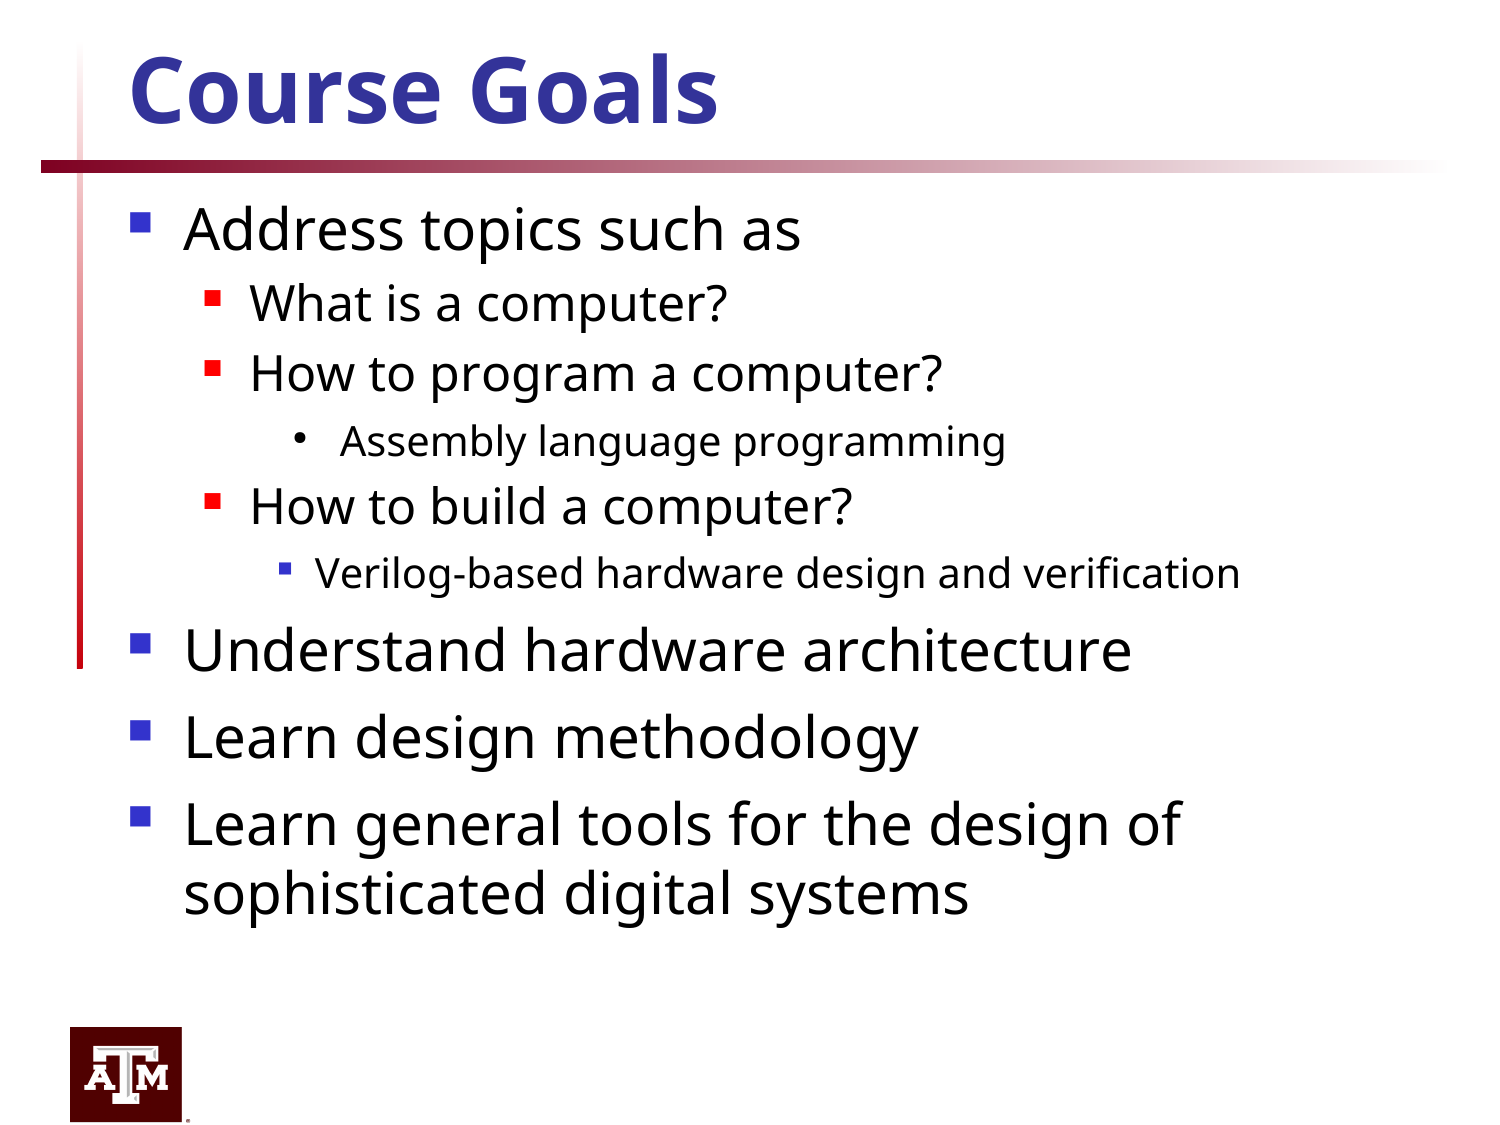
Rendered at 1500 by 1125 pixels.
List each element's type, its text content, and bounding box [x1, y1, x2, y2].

list Address topics such as What is a computer? How to program a computer? Assembly language programming How to build a computer? Verilog-based hardware design and verification Understand hardware architecture Learn design methodology Learn general tools for the design of sophisticated digital systems [112, 184, 1469, 991]
picture [60, 1023, 196, 1125]
title Course Goals [112, 15, 1468, 149]
